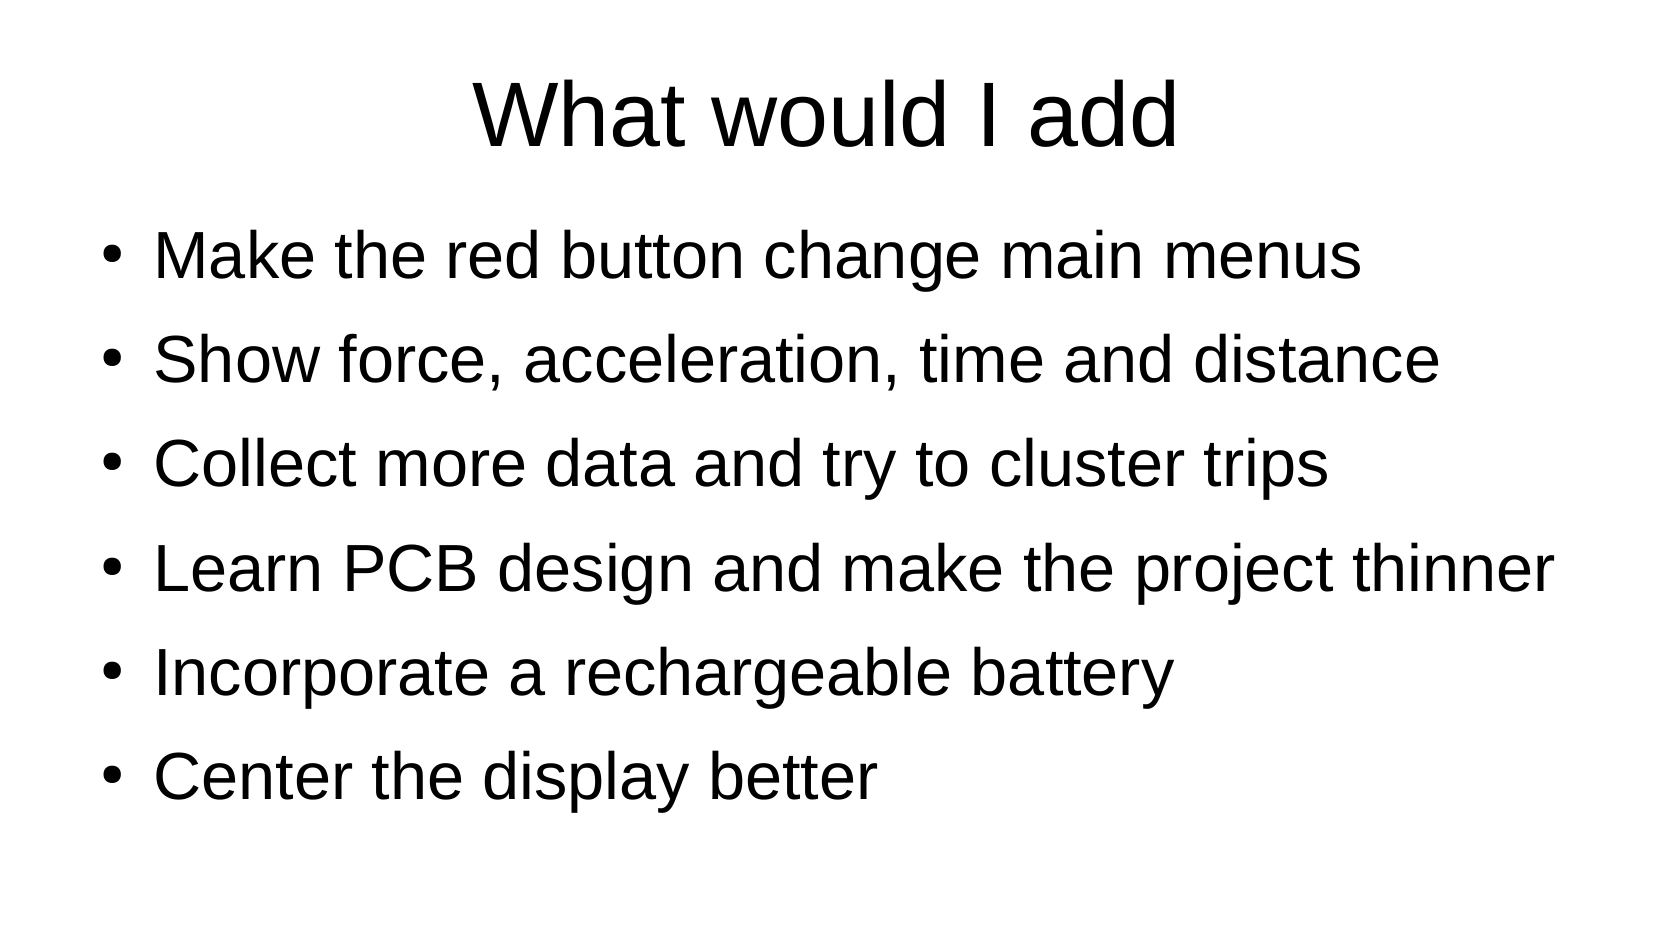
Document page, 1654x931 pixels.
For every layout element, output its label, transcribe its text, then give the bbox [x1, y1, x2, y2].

title What would I add [82, 37, 1571, 193]
list Make the red button change main menus Show force, acceleration, time and distance Collect more data and try to cluster trips Learn PCB design and make the project thinner Incorporate a rechargeable battery Center the display better [82, 217, 1576, 863]
